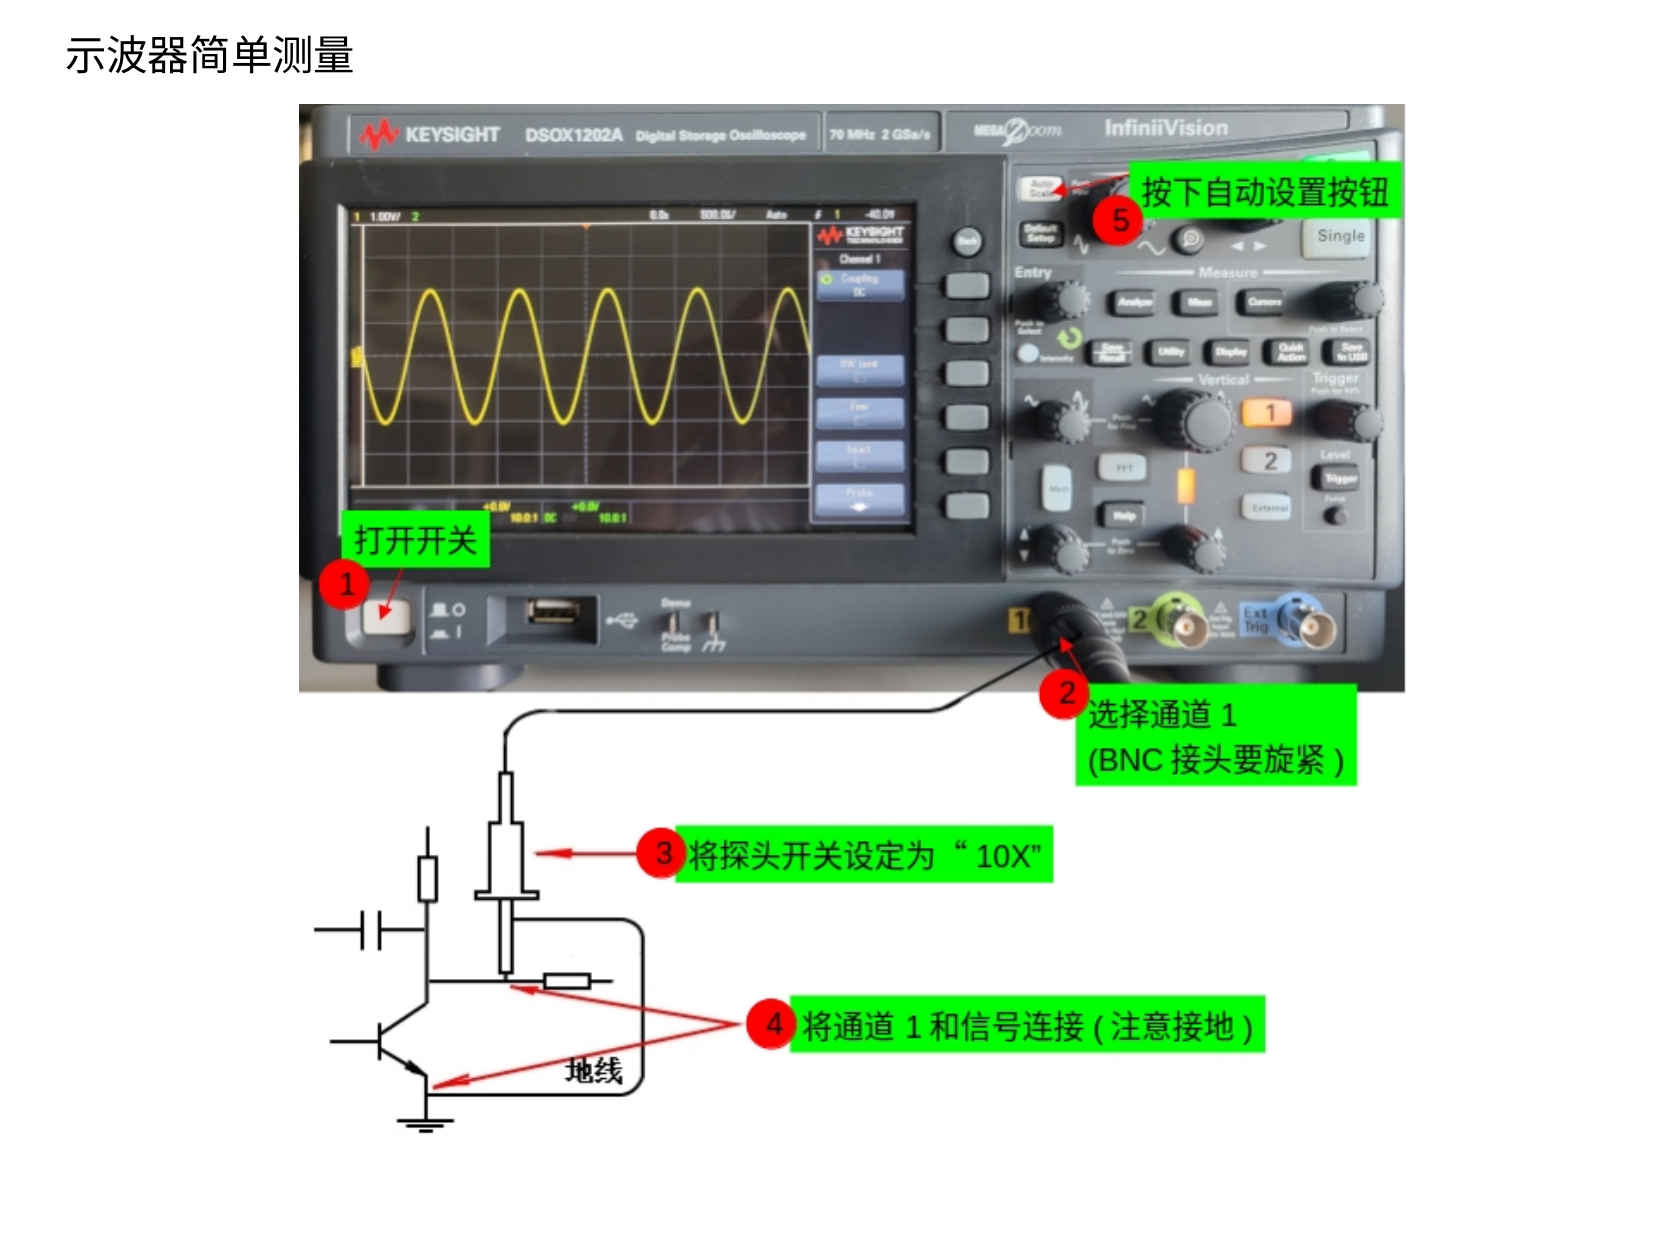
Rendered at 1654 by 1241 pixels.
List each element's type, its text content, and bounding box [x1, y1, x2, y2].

text_box 示波器简单测量 [50, 21, 469, 105]
picture [299, 104, 1407, 1147]
